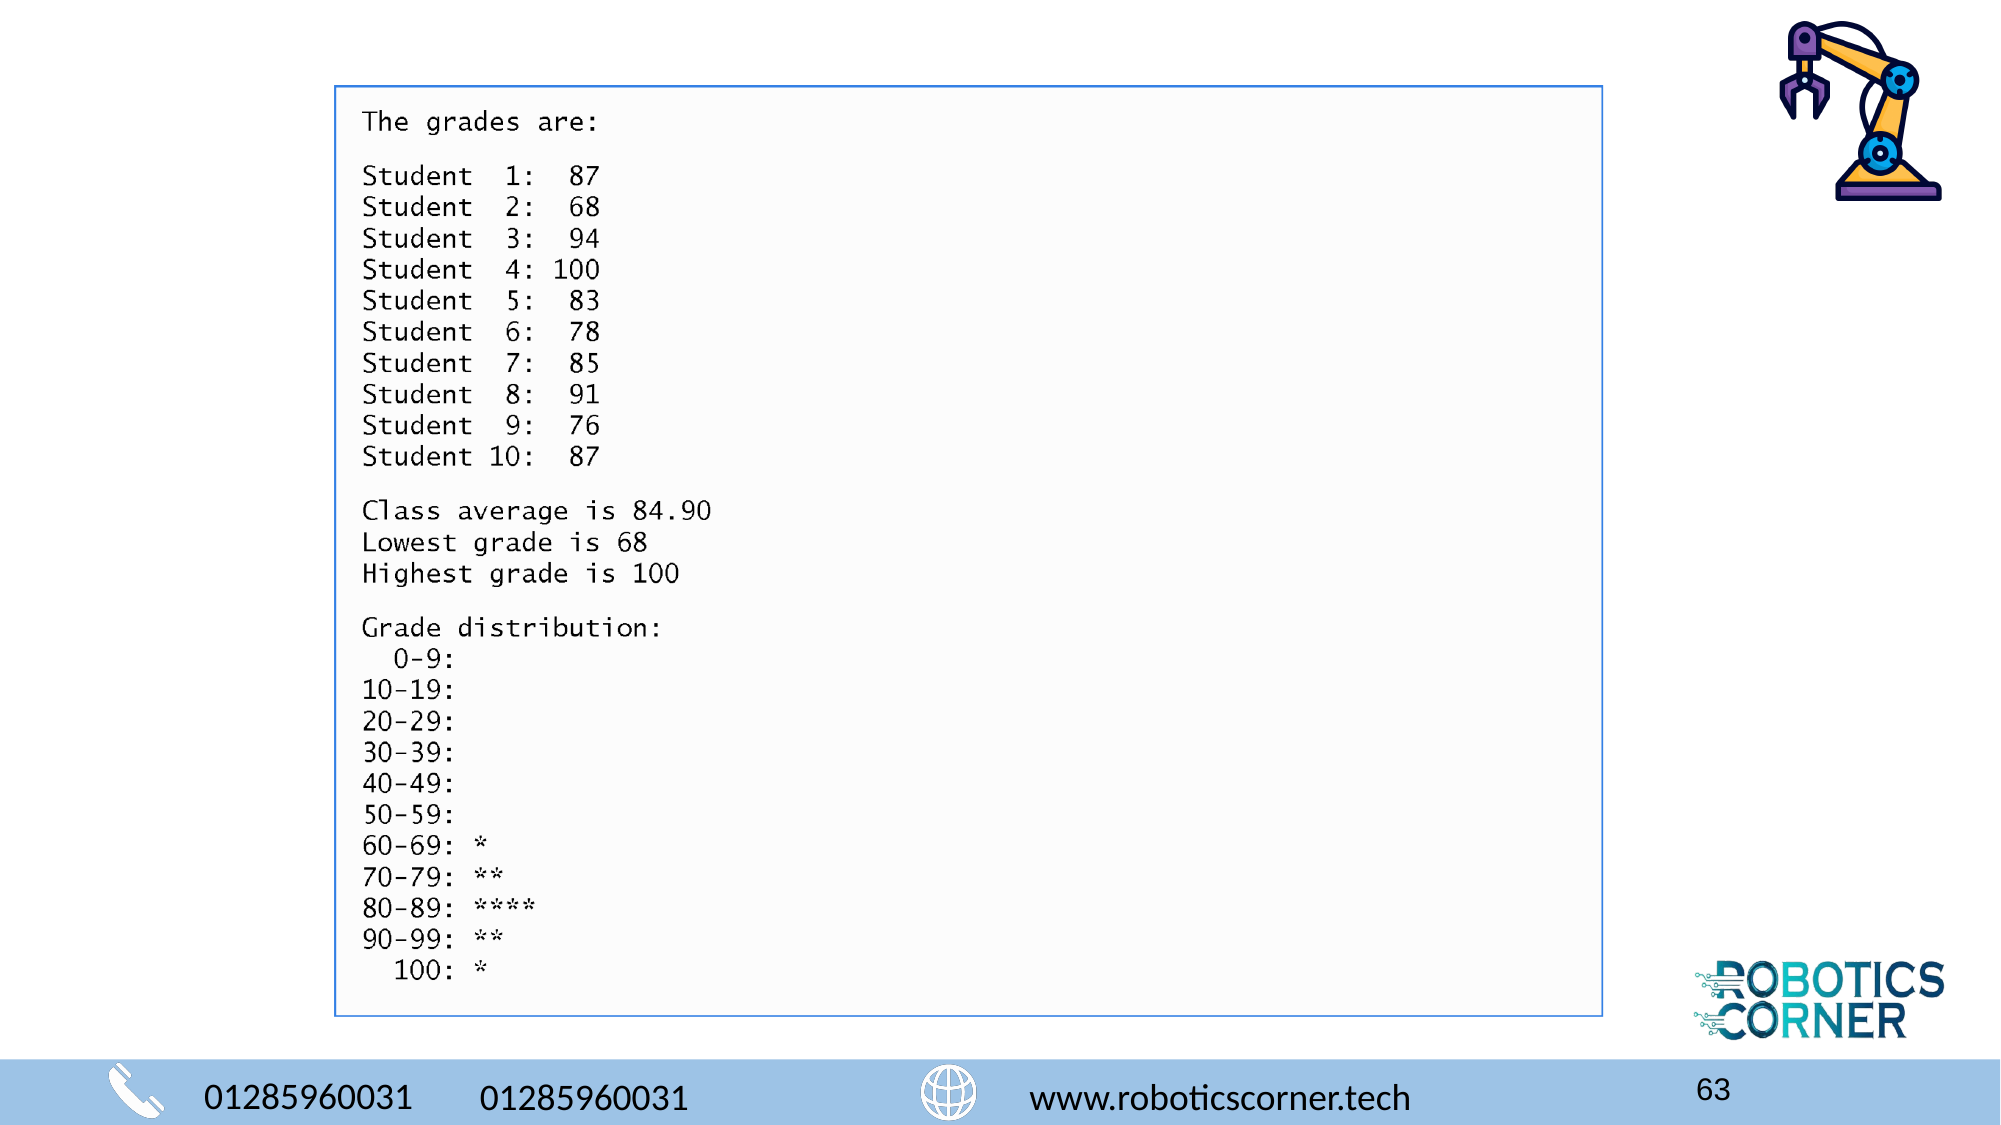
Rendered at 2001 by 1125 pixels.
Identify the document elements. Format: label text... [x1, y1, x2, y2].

picture [103, 1057, 170, 1124]
text_box <number> [1681, 1065, 1861, 1115]
picture [137, 21, 1953, 1125]
picture [915, 1059, 981, 1125]
